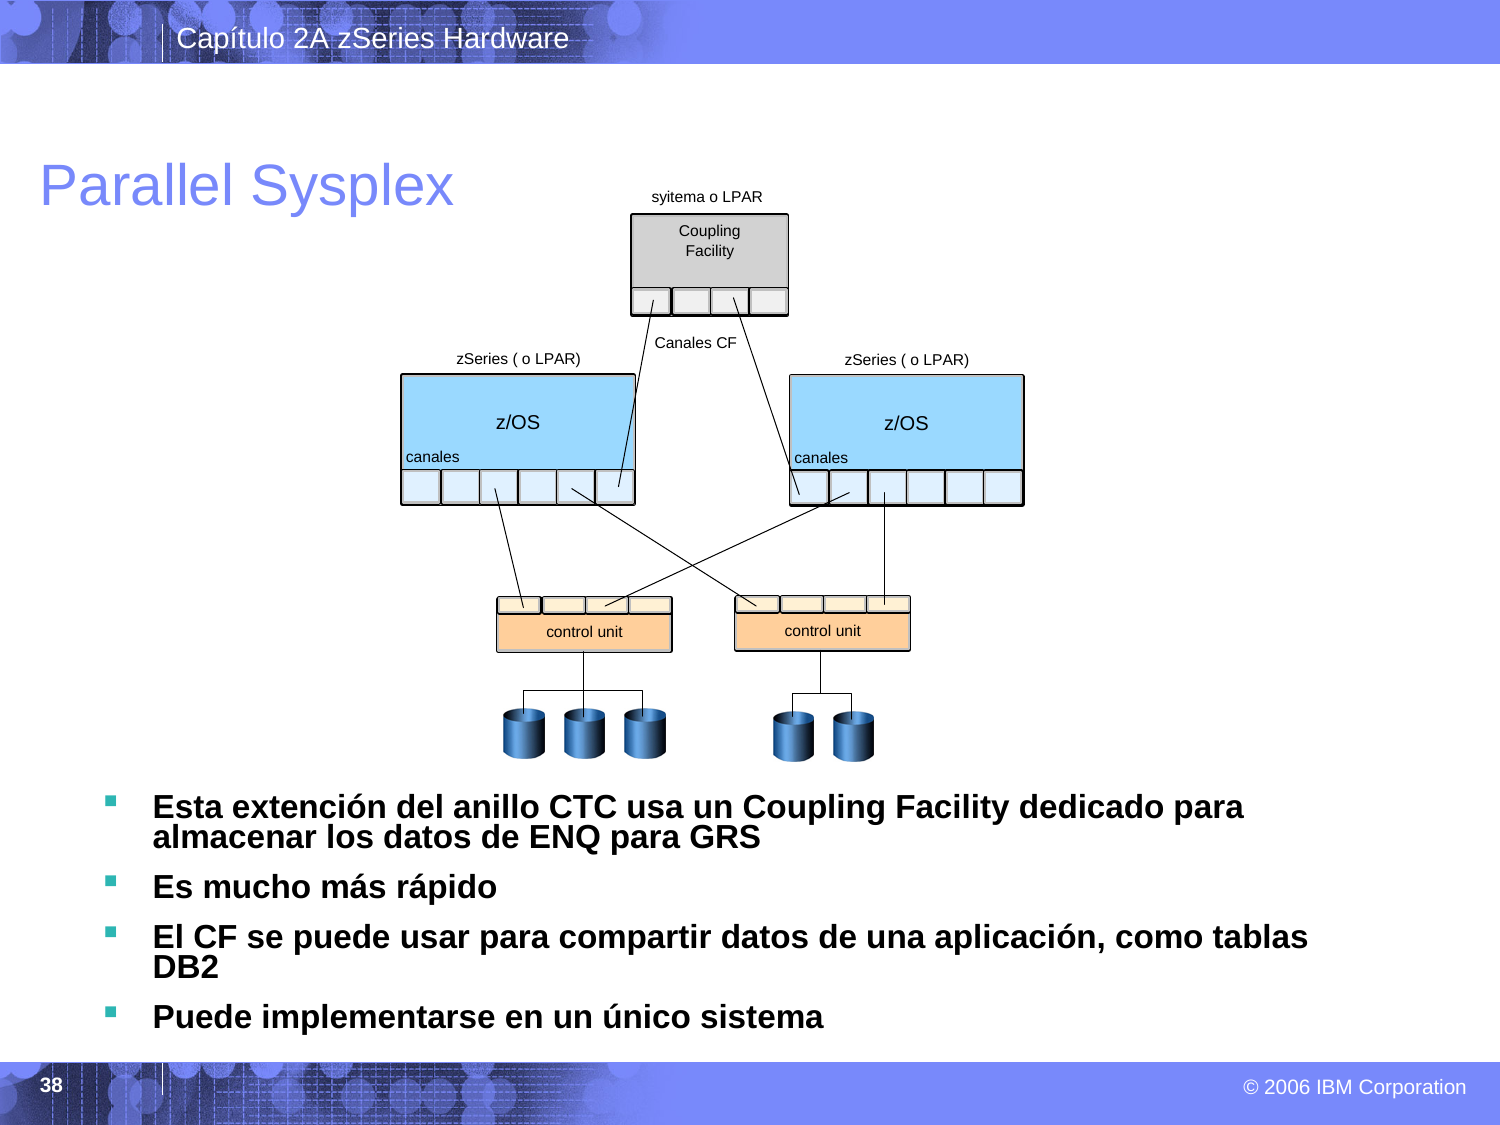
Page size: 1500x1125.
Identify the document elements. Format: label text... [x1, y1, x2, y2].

list Esta extención del anillo CTC usa un Coupling Facility dedicado para almacenar los datos de ENQ para GRS Es mucho más rápido El CF se puede usar para compartir datos de una aplicación, como tablas DB2 Puede implementarse en un único sistema [87, 787, 1363, 1063]
picture [0, 1063, 1500, 1125]
chart [399, 181, 1026, 762]
title Parallel Sysplex [25, 142, 1378, 225]
picture [1, 1, 1500, 63]
